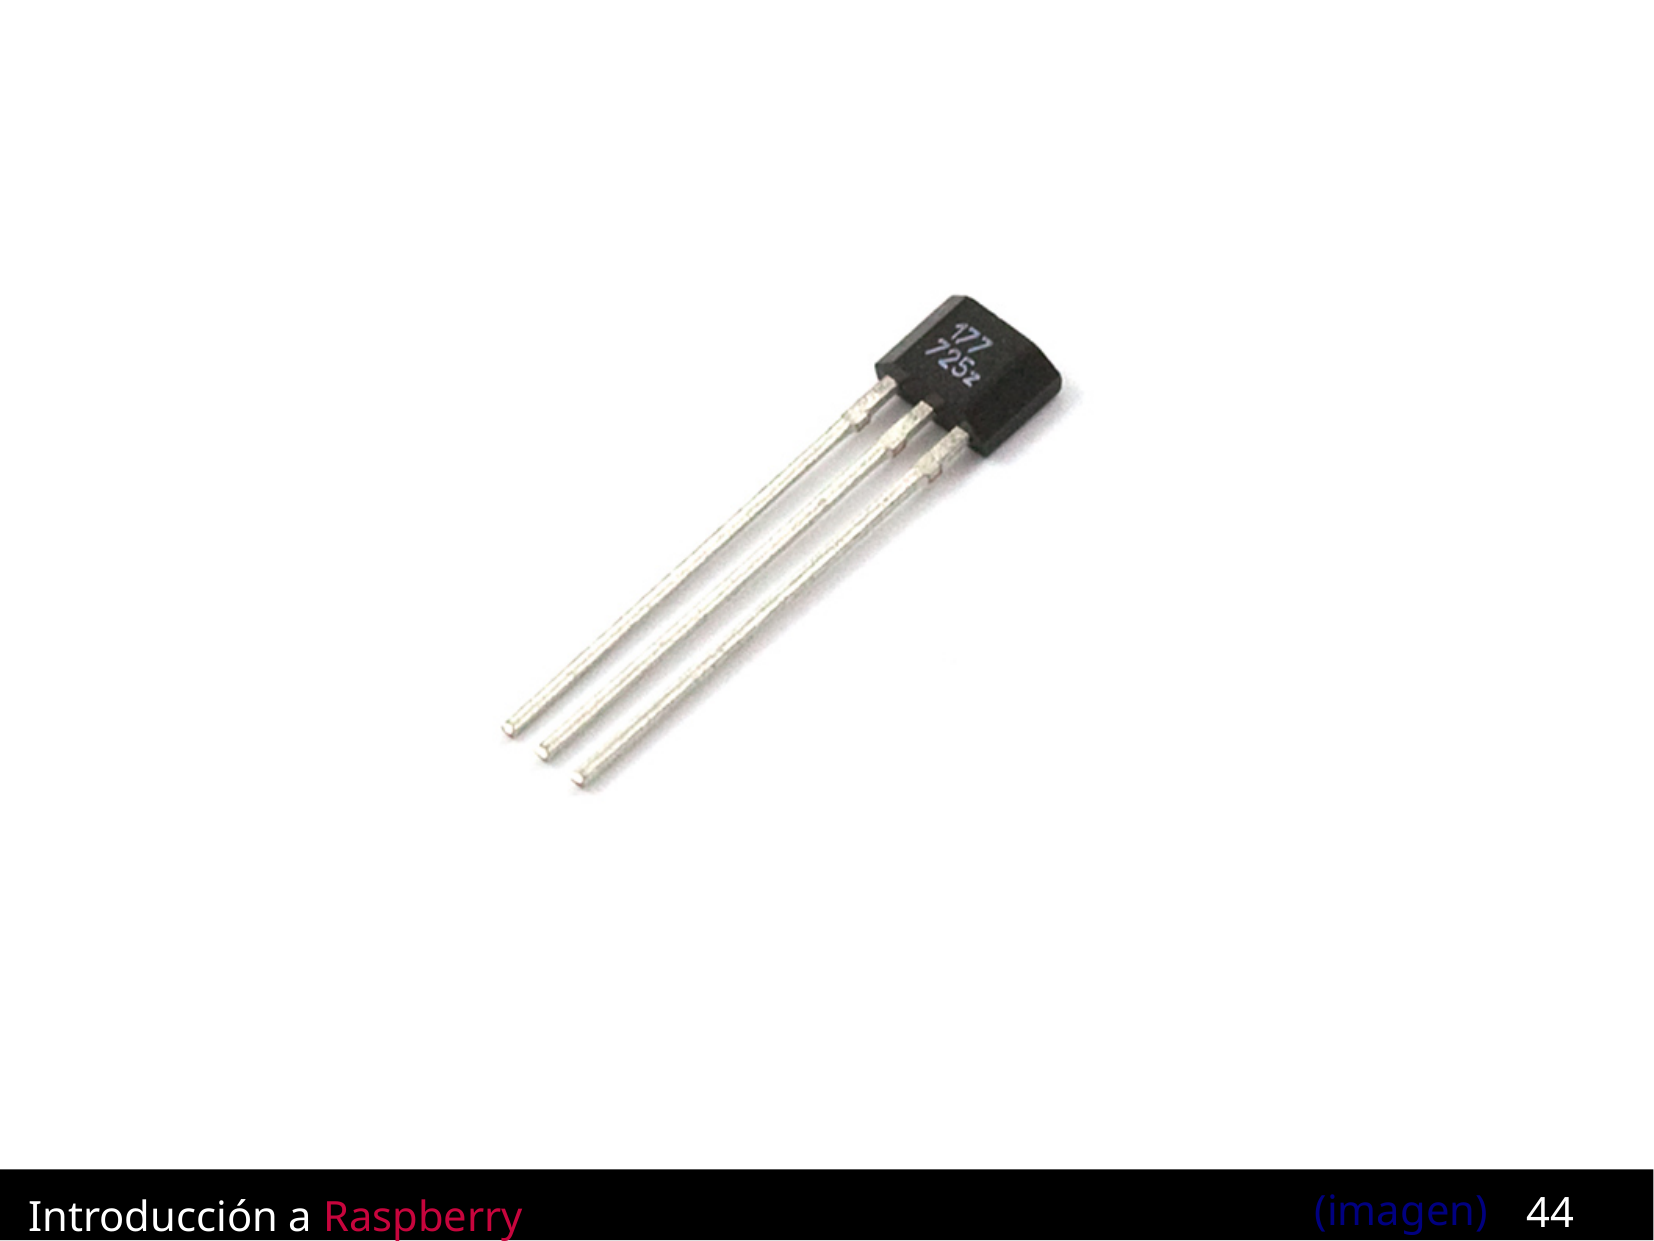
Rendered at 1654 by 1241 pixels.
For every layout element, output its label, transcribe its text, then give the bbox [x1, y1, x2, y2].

text_box [0, 0, 1654, 1241]
text_box <number> [1521, 1175, 1654, 1241]
picture [330, 78, 1269, 1016]
text_box (imagen) [1299, 1173, 1504, 1241]
text_box Introducción a Raspberry Pi [13, 1179, 556, 1241]
